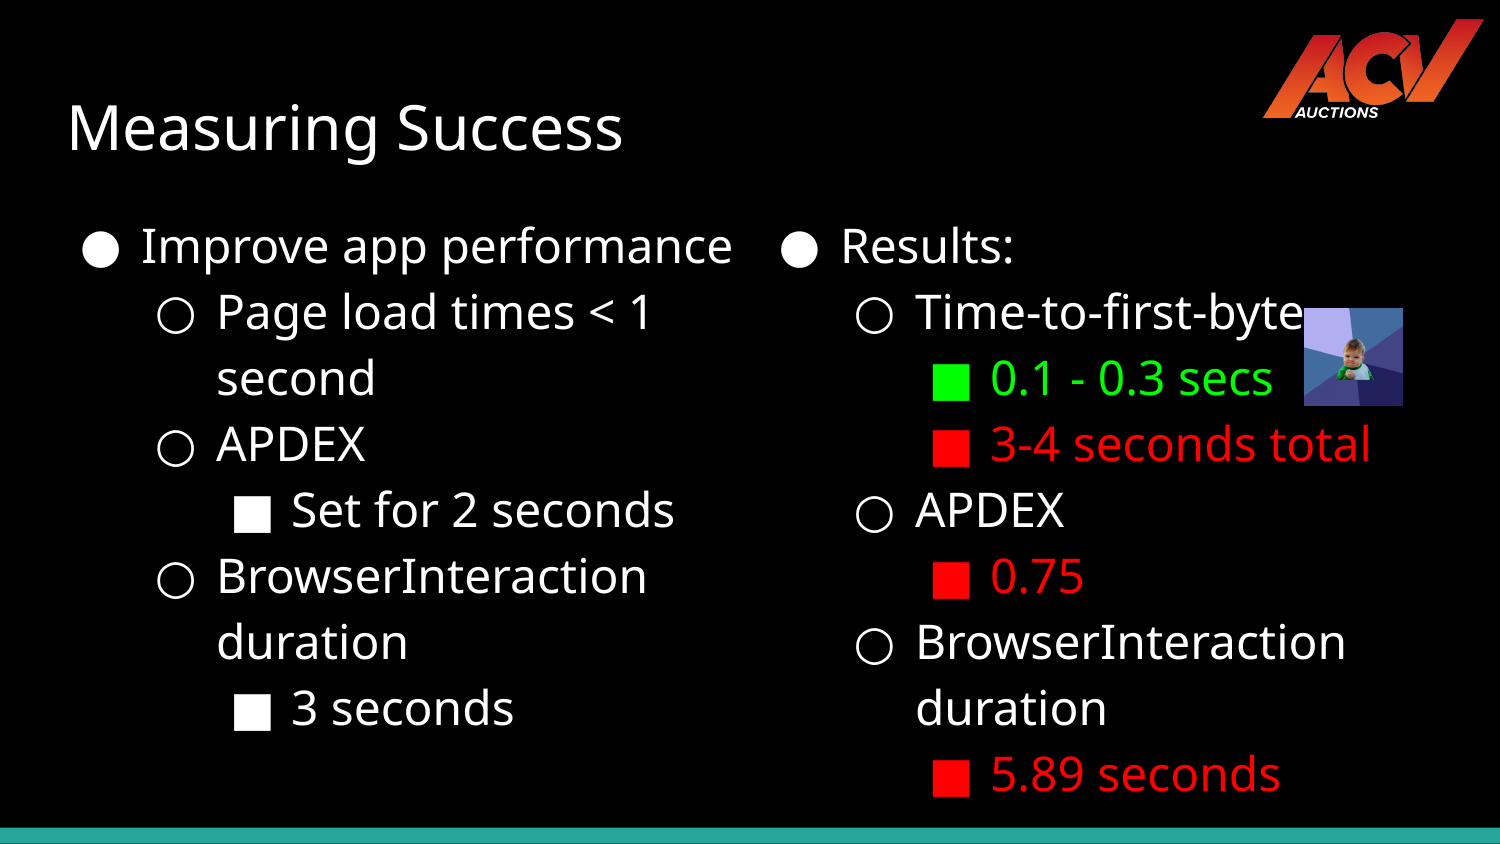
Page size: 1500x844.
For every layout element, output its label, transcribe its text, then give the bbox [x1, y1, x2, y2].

picture [1304, 308, 1403, 406]
list Results: Time-to-first-byte 0.1 - 0.3 secs 3-4 seconds total APDEX 0.75 BrowserInteraction duration 5.89 seconds [750, 192, 1449, 815]
picture [1262, 19, 1484, 118]
title Measuring Success [51, 72, 1449, 174]
list Improve app performance Page load times < 1 second APDEX Set for 2 seconds BrowserInteraction duration 3 seconds [51, 192, 750, 815]
